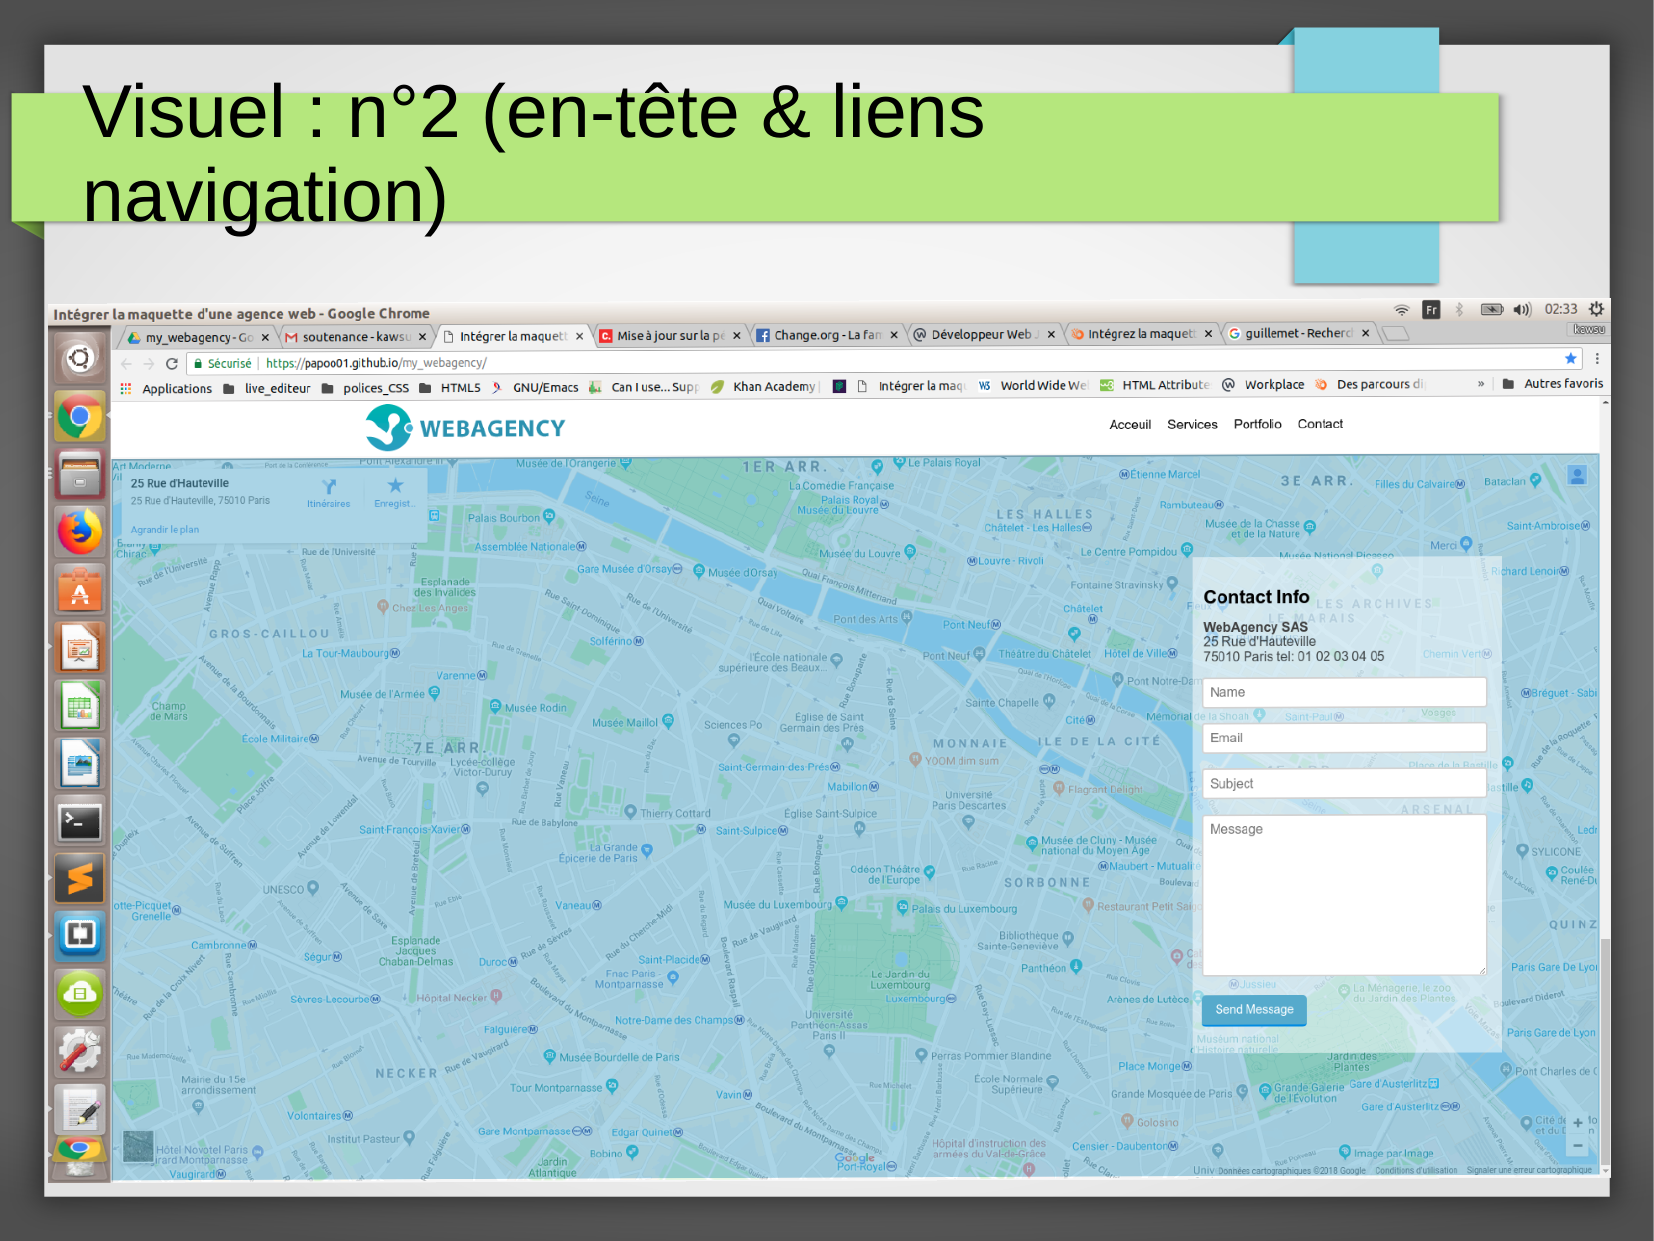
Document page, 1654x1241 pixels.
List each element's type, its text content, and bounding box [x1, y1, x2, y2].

title Visuel : n°2 (en-tête & liens navigation) [82, 69, 1264, 238]
picture [0, 0, 1654, 1241]
